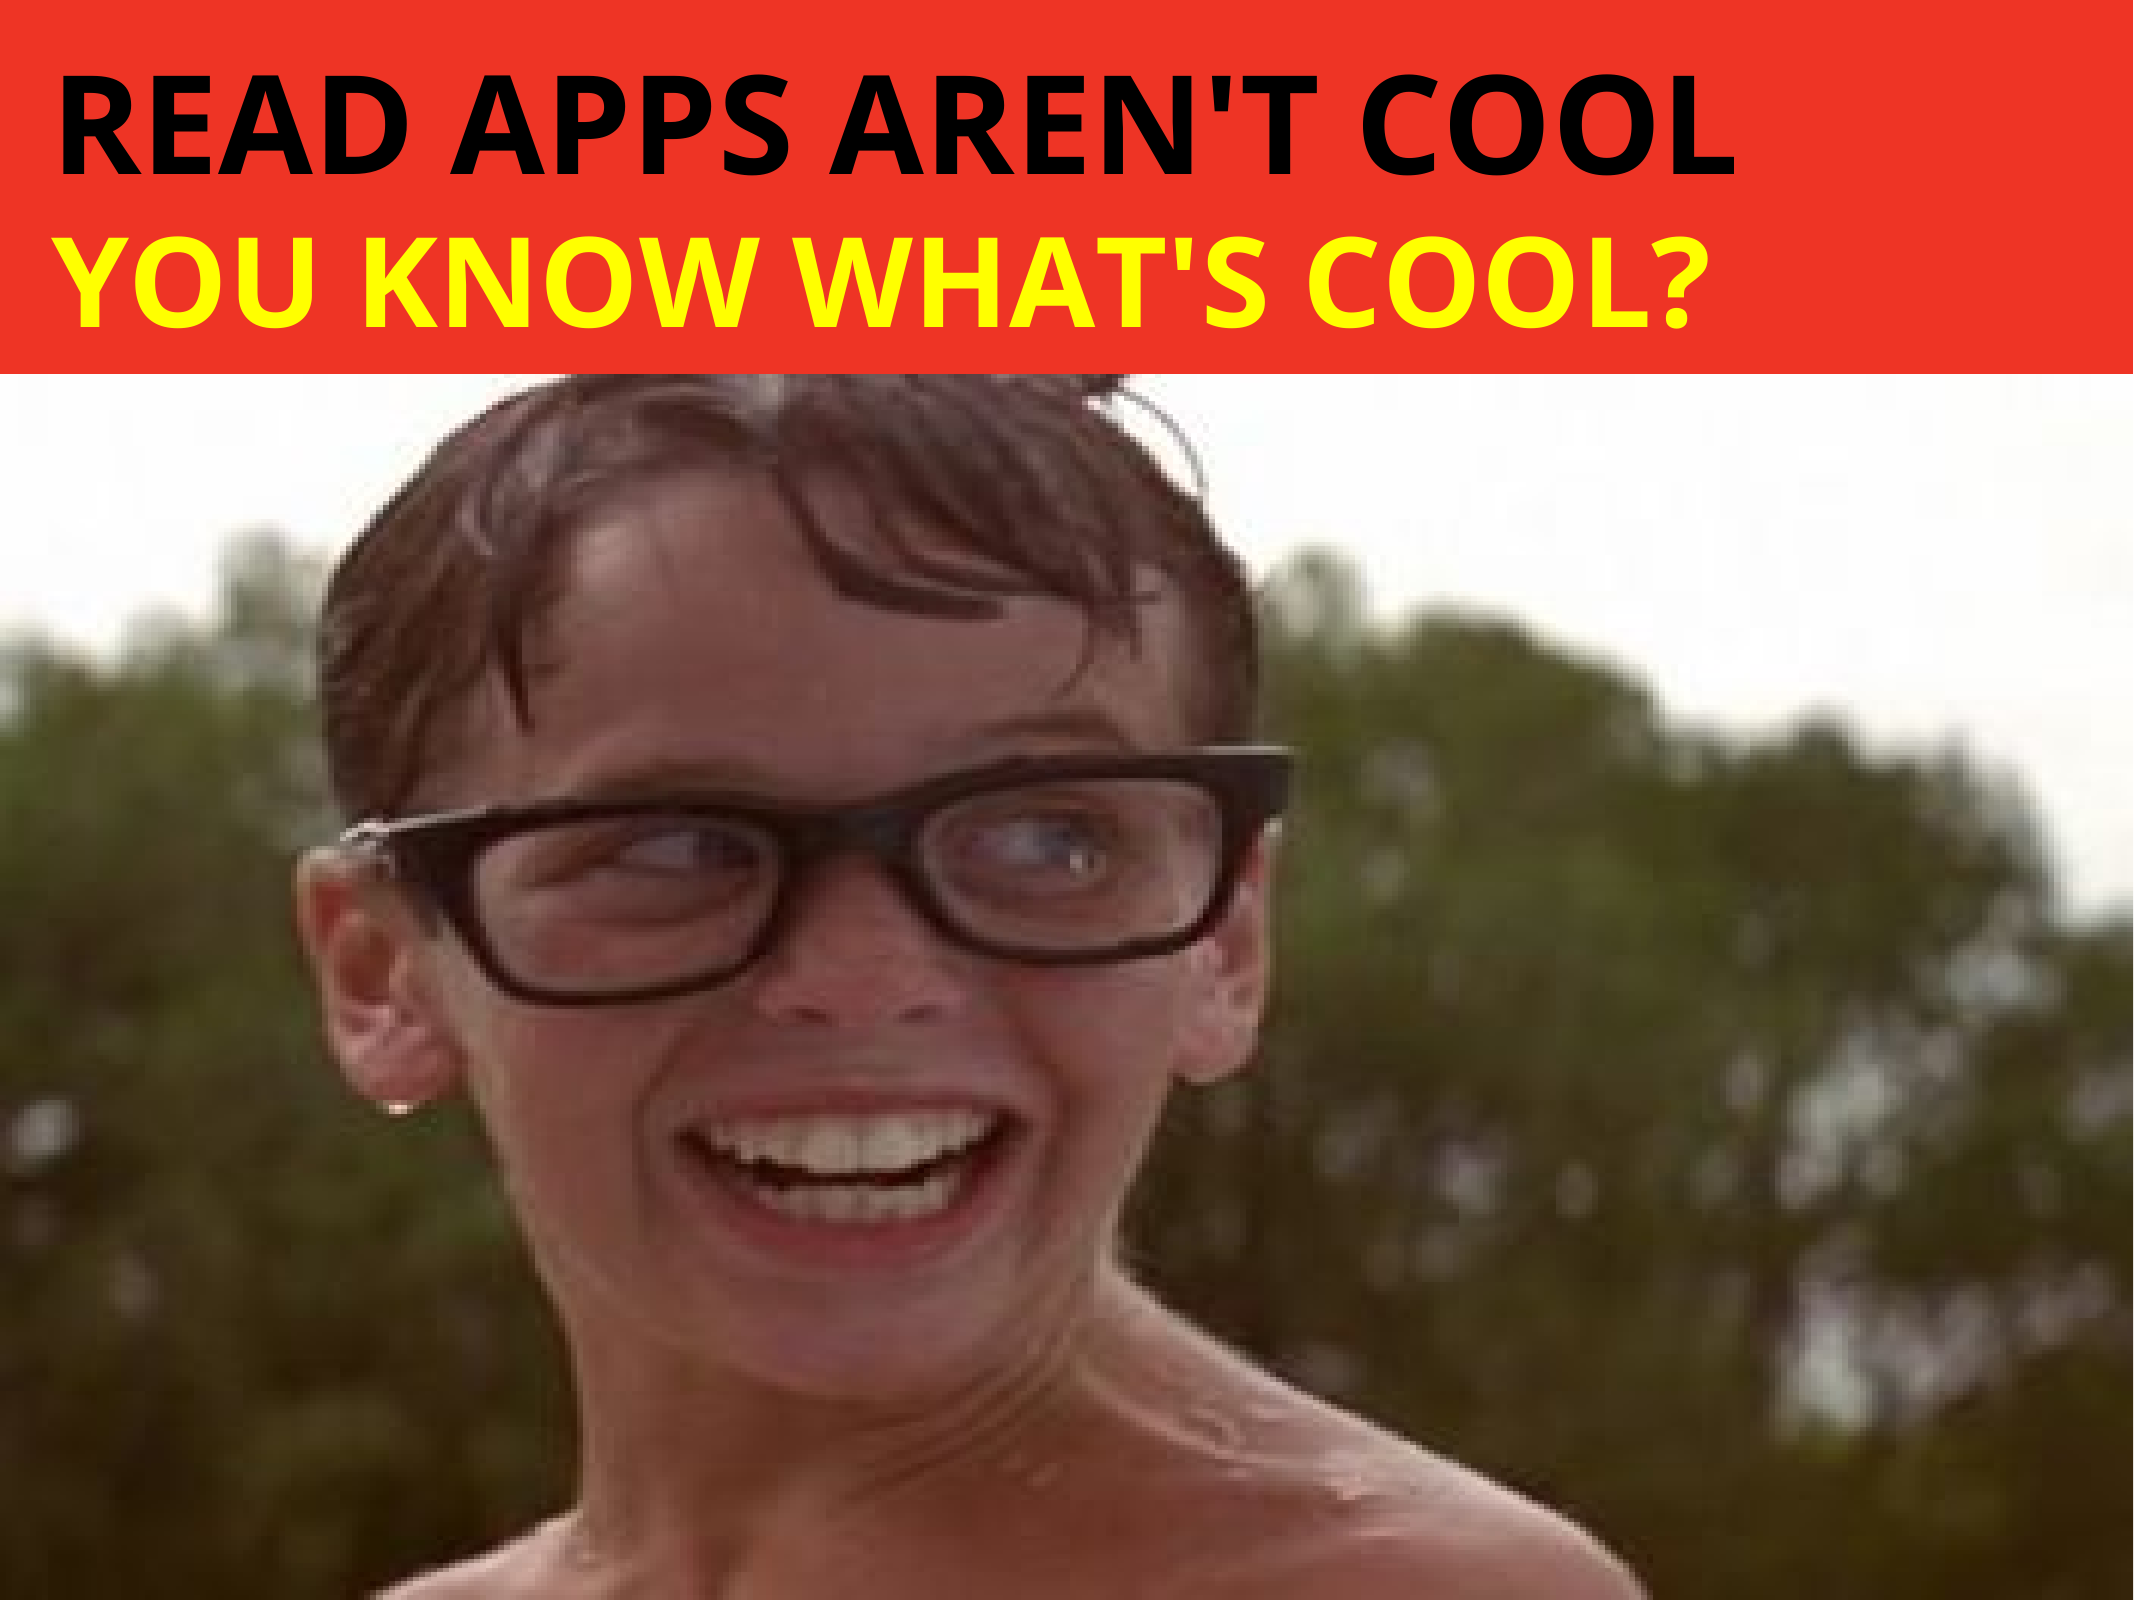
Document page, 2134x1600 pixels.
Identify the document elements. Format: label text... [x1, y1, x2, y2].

text_box READ APPS AREN'T COOL YOU KNOW WHAT'S COOL? [41, 37, 2063, 374]
picture [0, 374, 2134, 1600]
